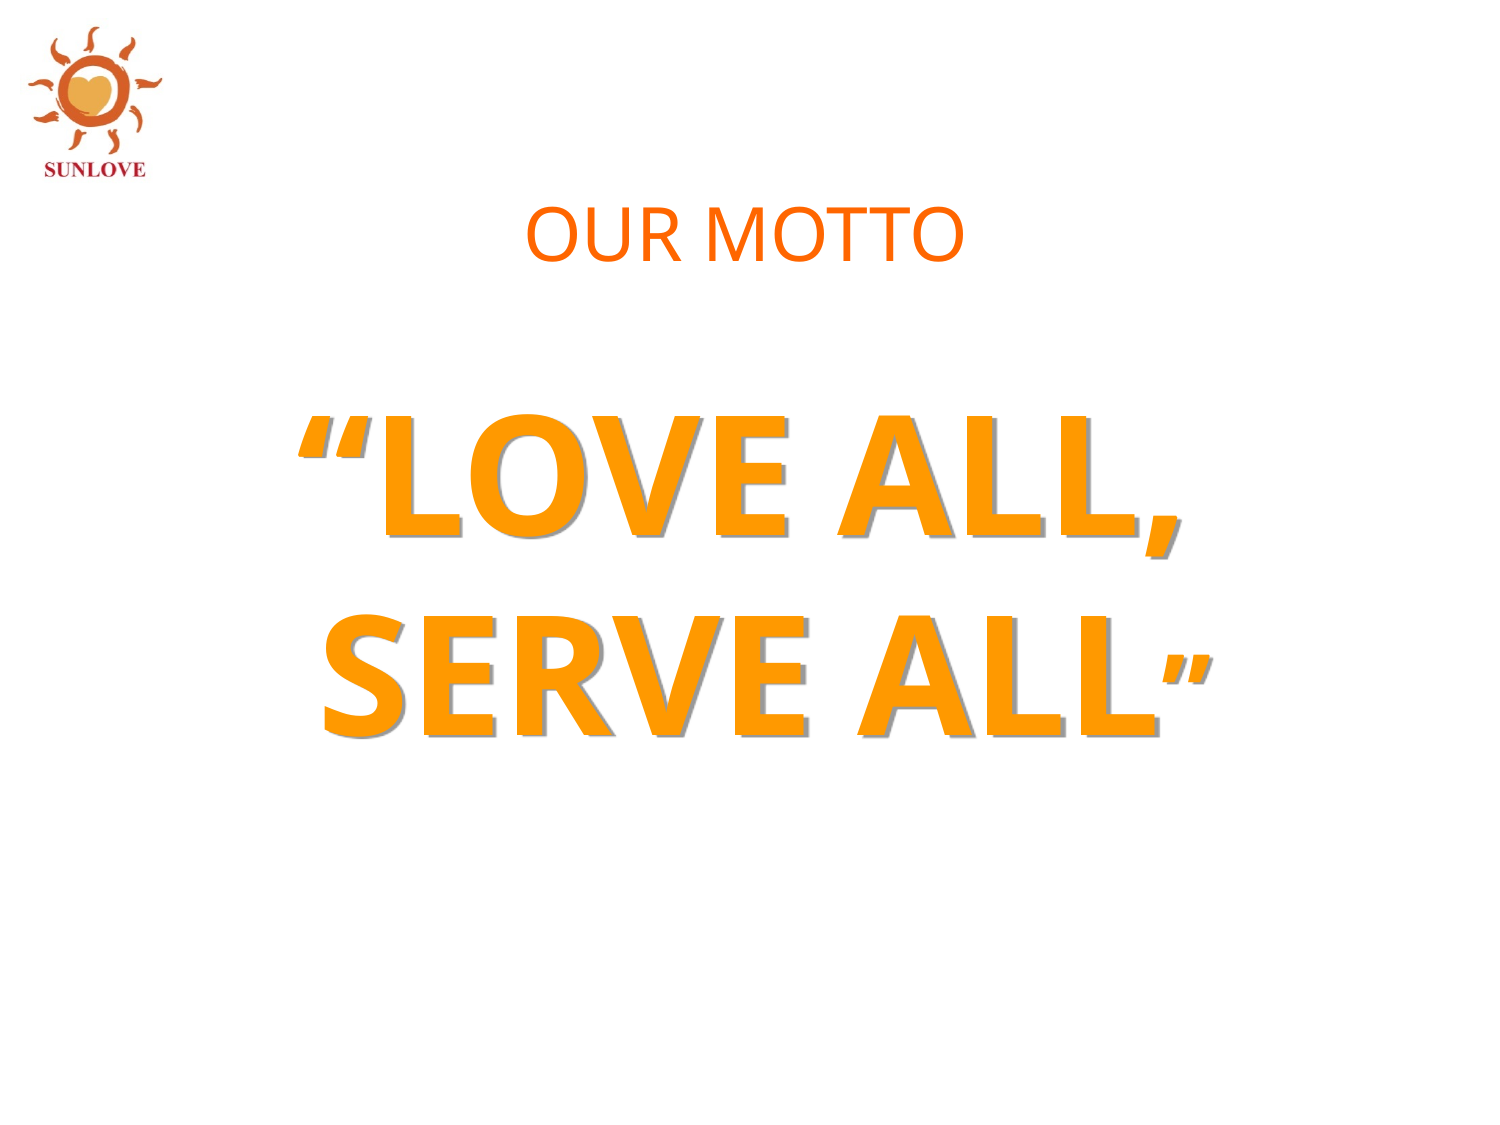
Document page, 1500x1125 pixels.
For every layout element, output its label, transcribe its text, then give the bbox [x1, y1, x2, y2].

picture [20, 18, 170, 185]
title OUR MOTTO [74, 137, 1437, 325]
text_box “LOVE ALL, SERVE ALL” [20, 361, 1500, 912]
